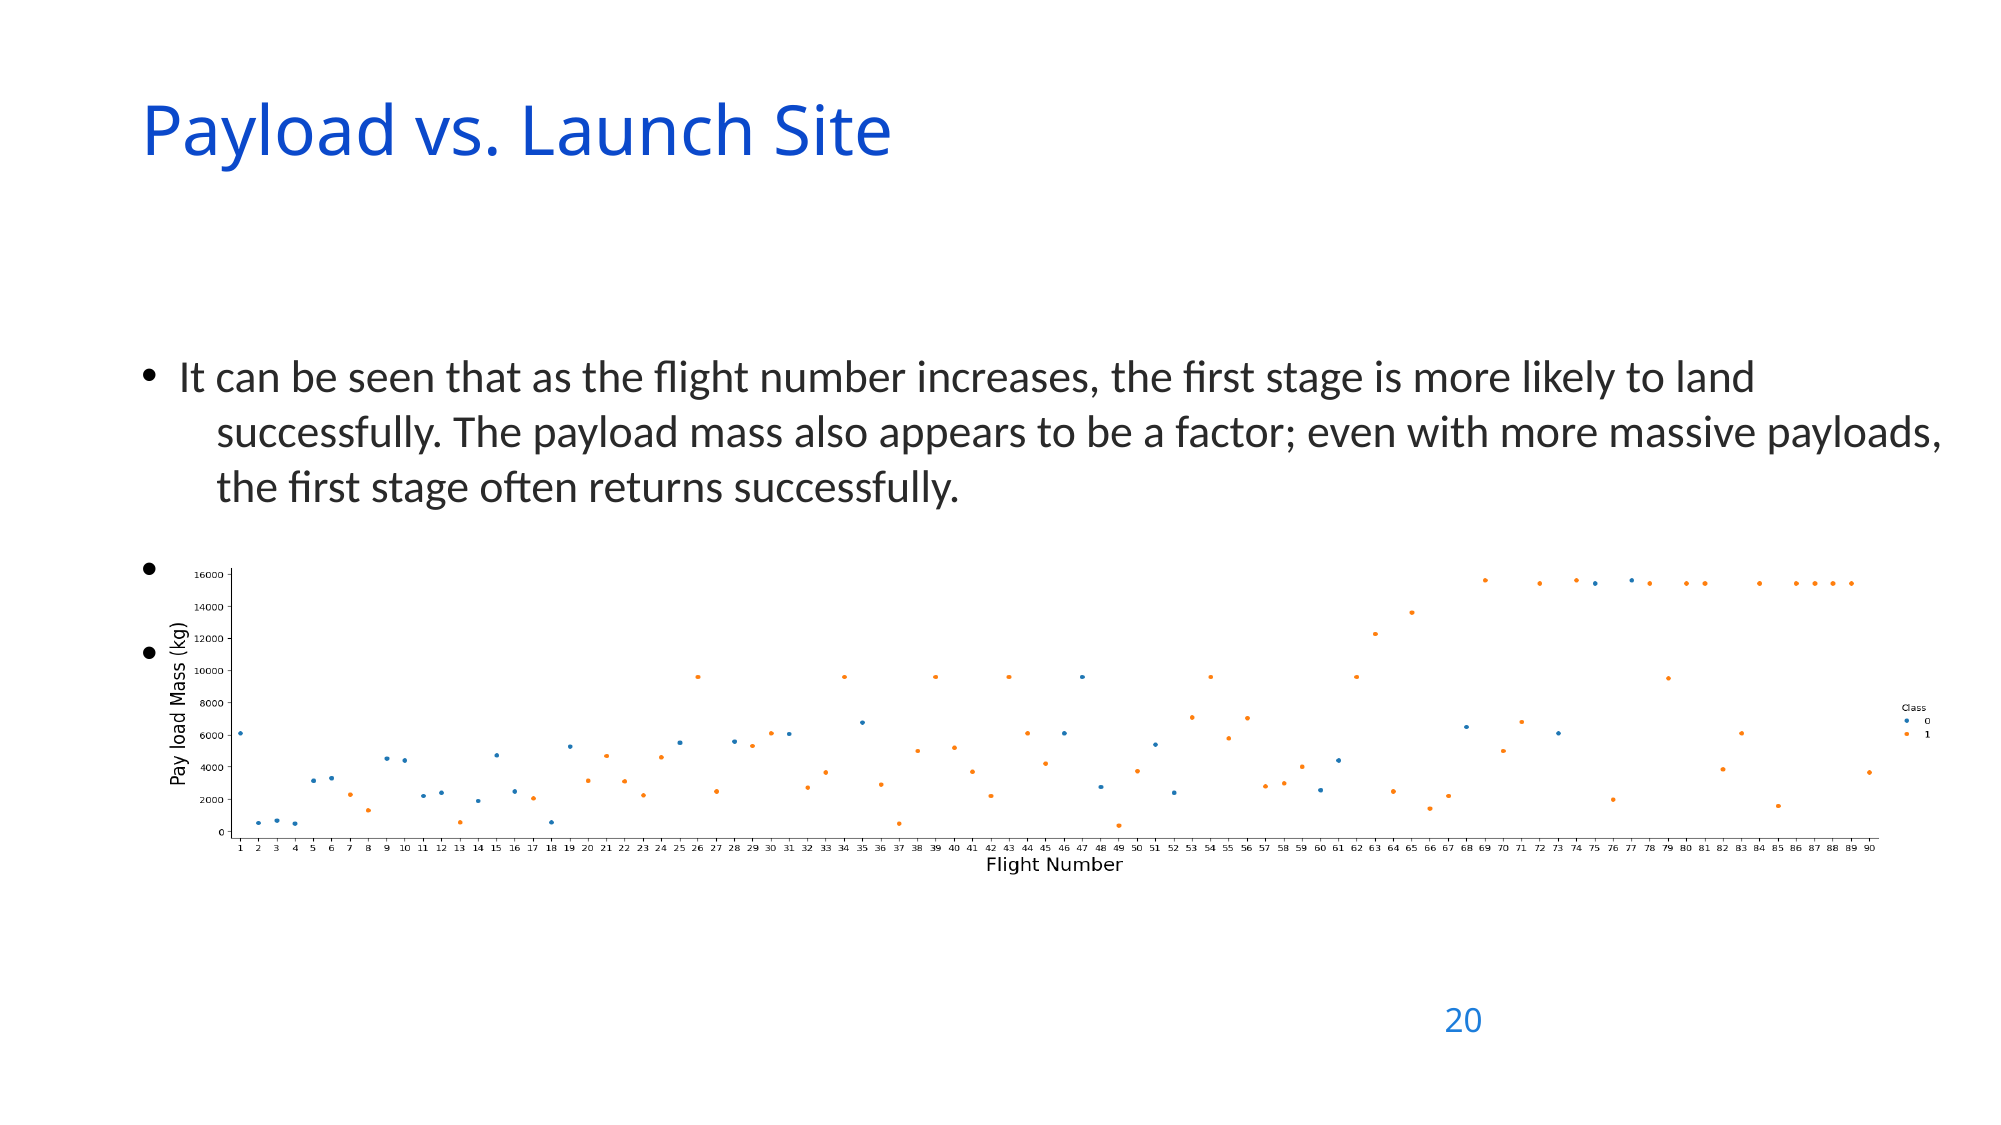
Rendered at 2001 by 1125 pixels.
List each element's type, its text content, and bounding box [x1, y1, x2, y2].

list It can be seen that as the flight number increases, the first stage is more likely to land successfully. The payload mass also appears to be a factor; even with more massive payloads, the first stage often returns successfully. [126, 339, 1985, 965]
text_box Payload vs. Launch Site [126, 88, 1852, 179]
picture [163, 562, 1938, 881]
slide_number 20 [1429, 988, 1880, 1055]
